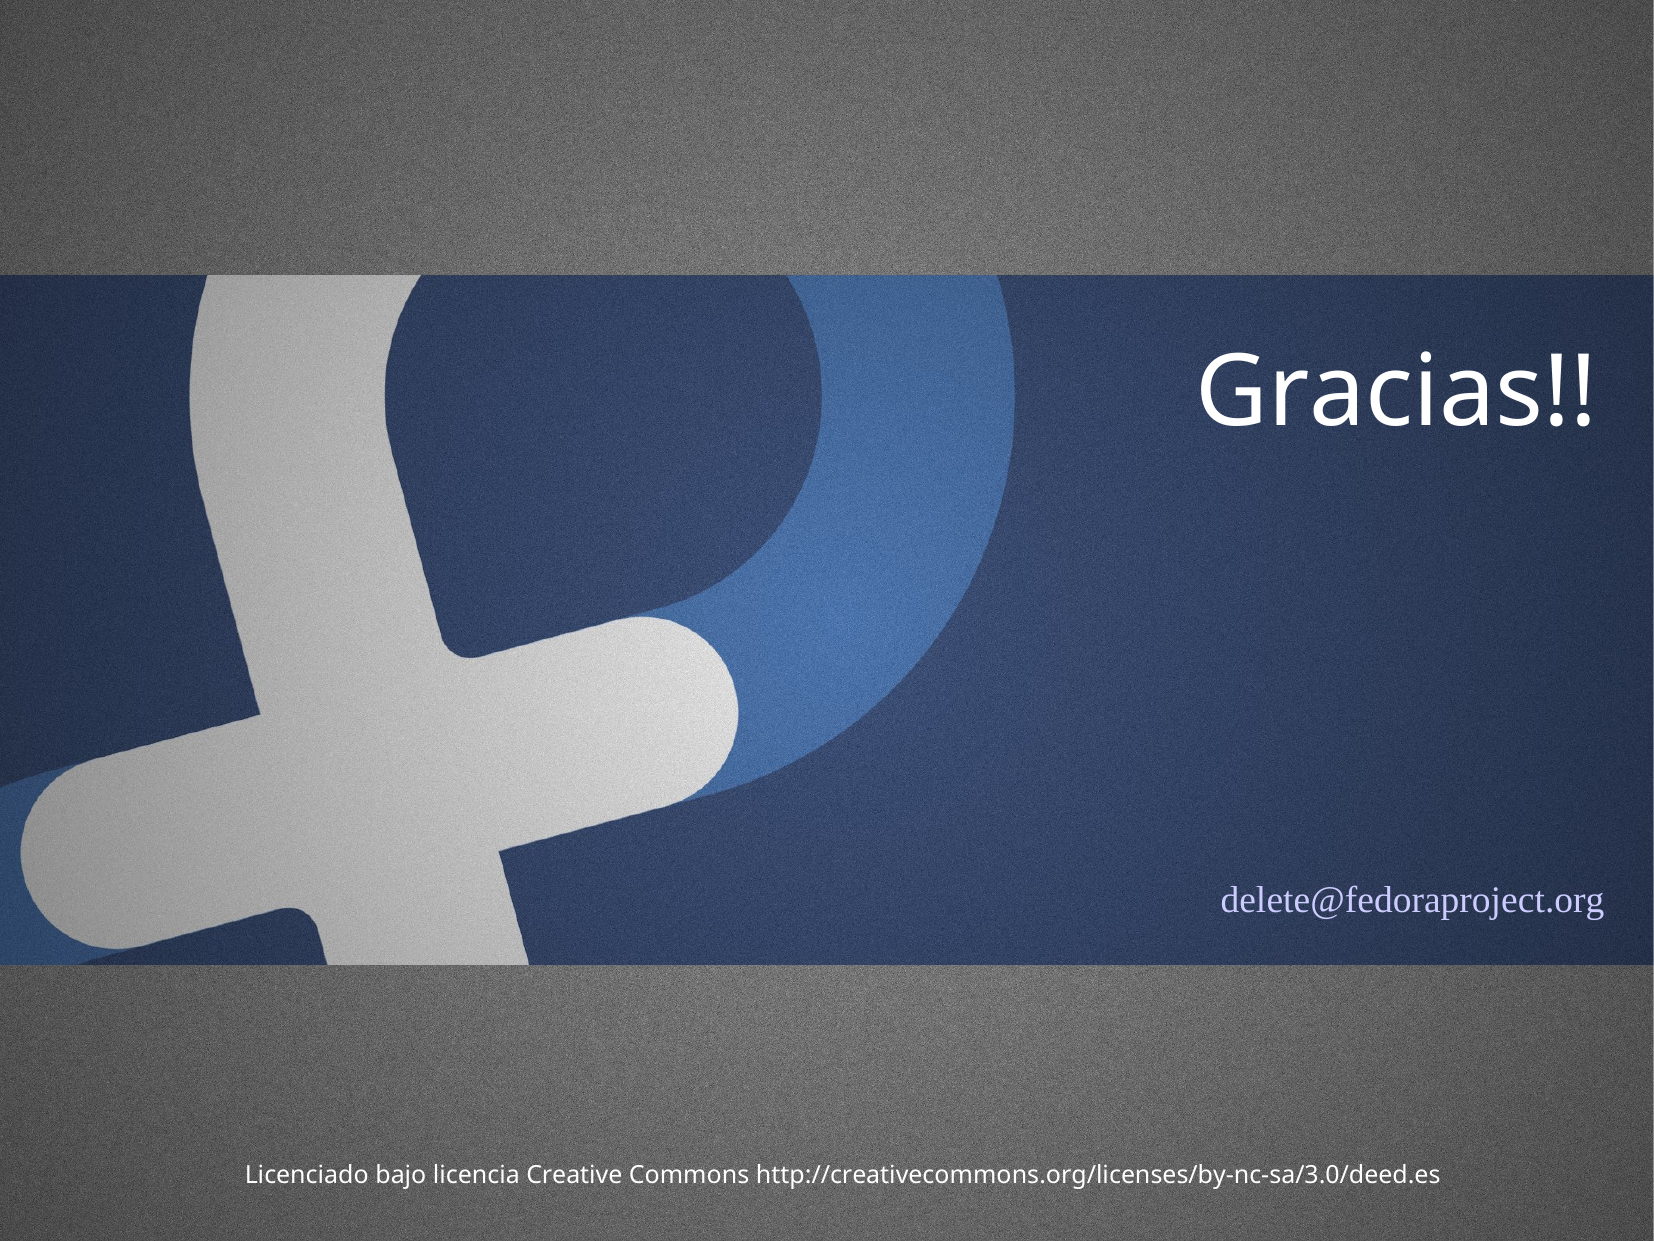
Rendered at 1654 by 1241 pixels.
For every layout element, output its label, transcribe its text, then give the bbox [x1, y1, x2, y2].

text_box delete@fedoraproject.org [911, 869, 1621, 1017]
text_box Licenciado bajo licencia Creative Commons http://creativecommons.org/licenses/by-nc-sa/3.0/deed.es [74, 1126, 1613, 1197]
text_box Gracias!! [22, 330, 1598, 448]
picture [0, 0, 1654, 1241]
